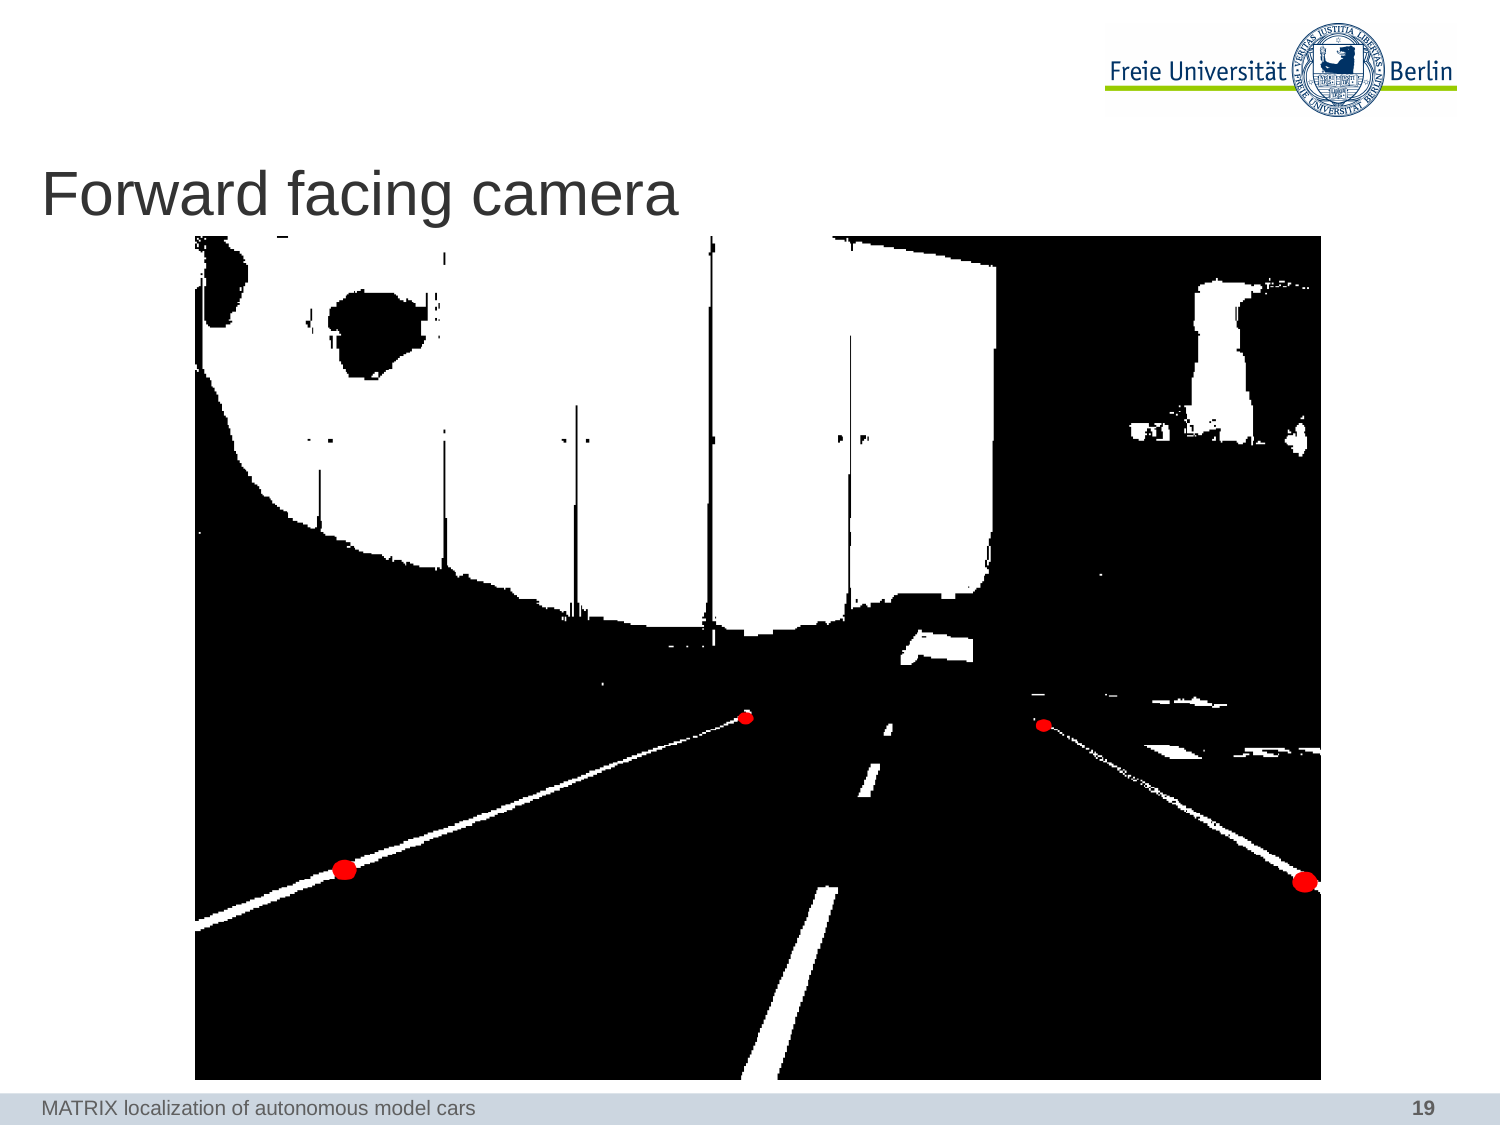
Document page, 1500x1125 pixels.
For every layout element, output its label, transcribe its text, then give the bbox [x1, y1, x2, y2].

picture [1105, 23, 1457, 117]
footer MATRIX localization of autonomous model cars [41, 1087, 1022, 1125]
title Forward facing camera [41, 155, 1459, 226]
picture [195, 236, 1321, 1080]
